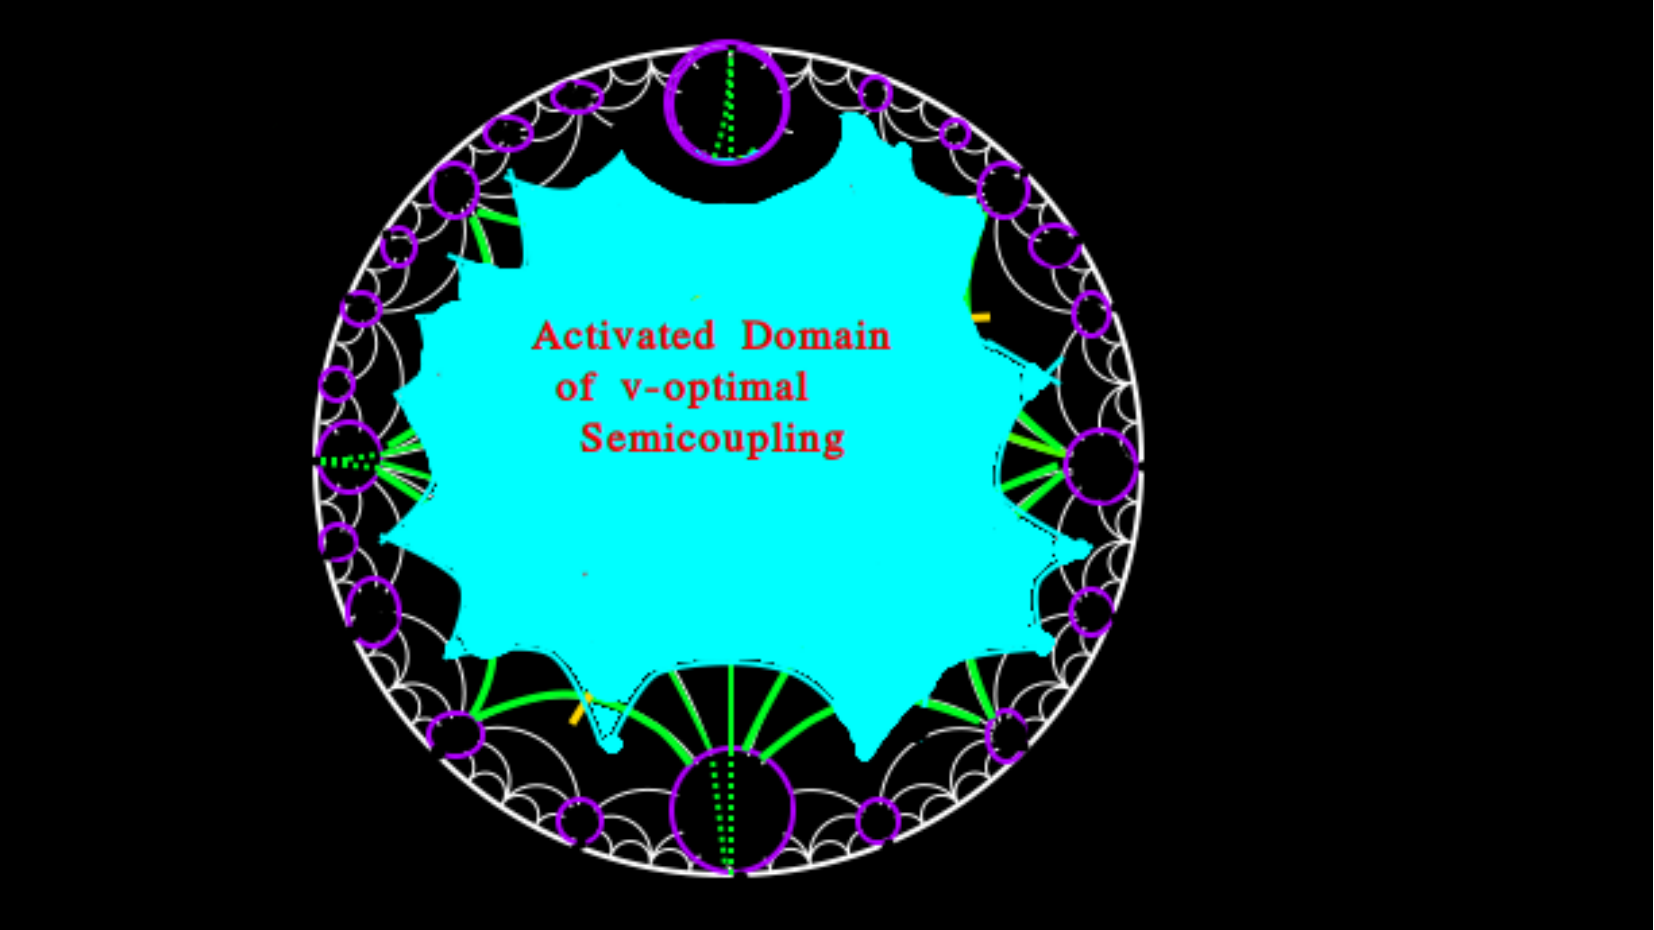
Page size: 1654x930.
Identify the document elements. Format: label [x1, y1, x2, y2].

picture [219, 24, 1261, 901]
